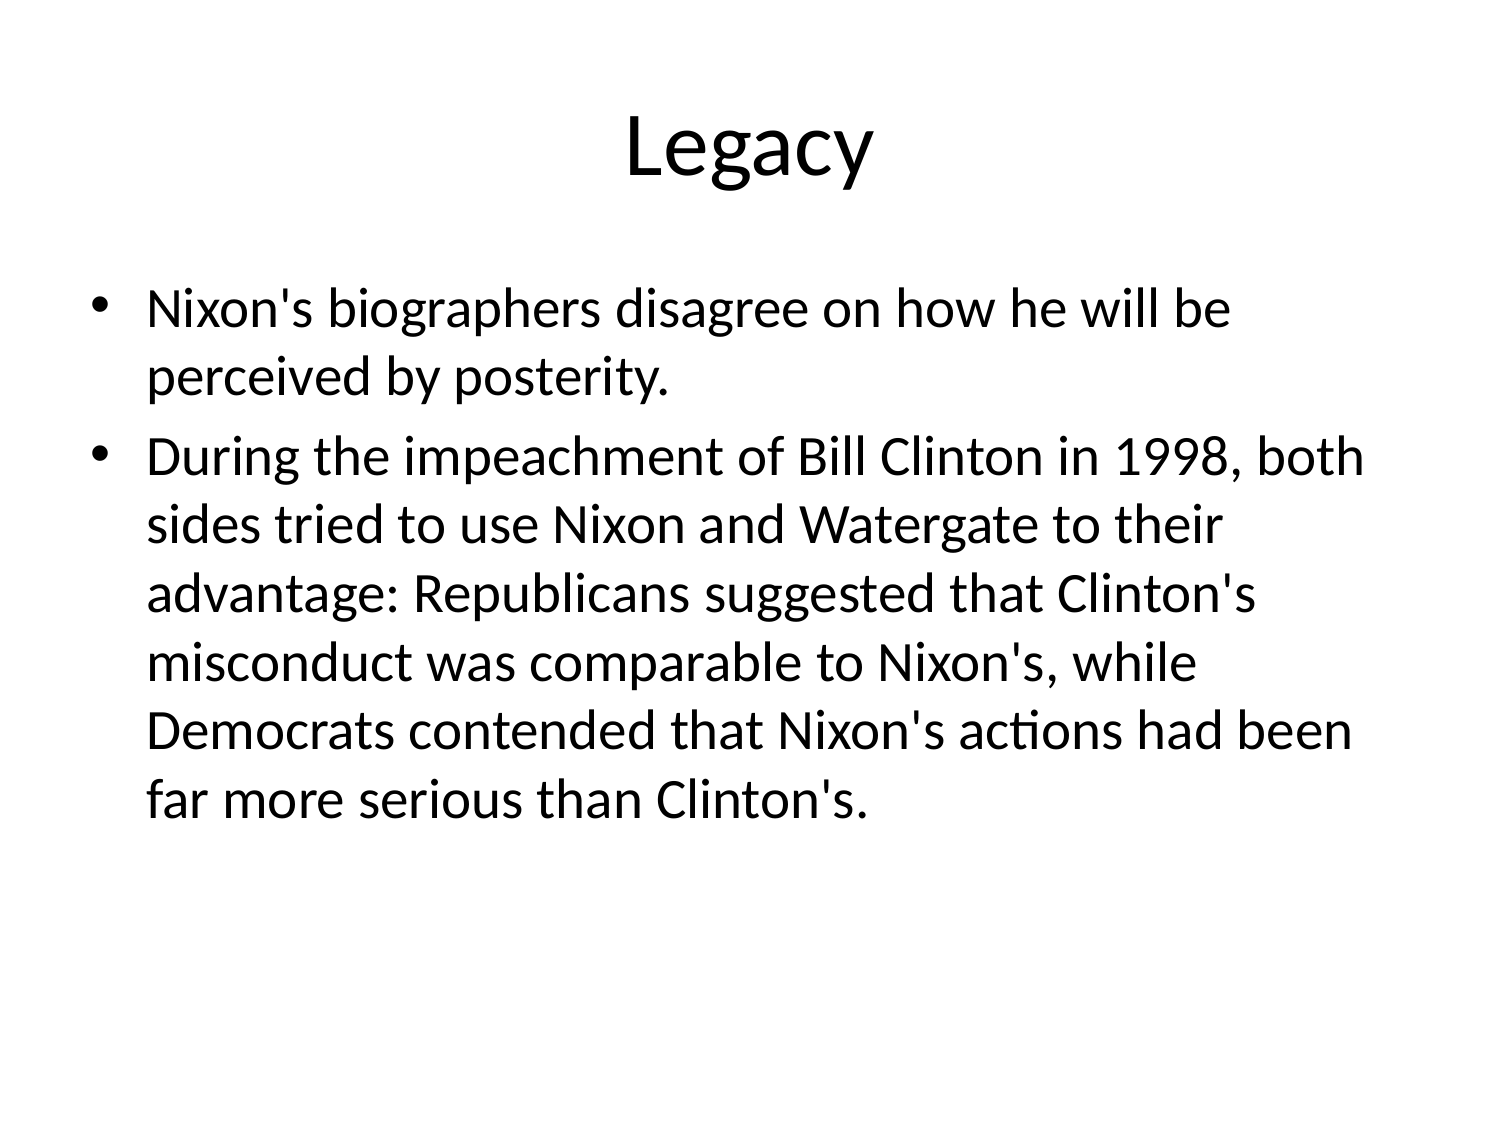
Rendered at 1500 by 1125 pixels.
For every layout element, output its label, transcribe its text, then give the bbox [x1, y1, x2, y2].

title Legacy [75, 45, 1425, 233]
list Nixon's biographers disagree on how he will be perceived by posterity. During the impeachment of Bill Clinton in 1998, both sides tried to use Nixon and Watergate to their advantage: Republicans suggested that Clinton's misconduct was comparable to Nixon's, while Democrats contended that Nixon's actions had been far more serious than Clinton's. [75, 262, 1425, 1005]
